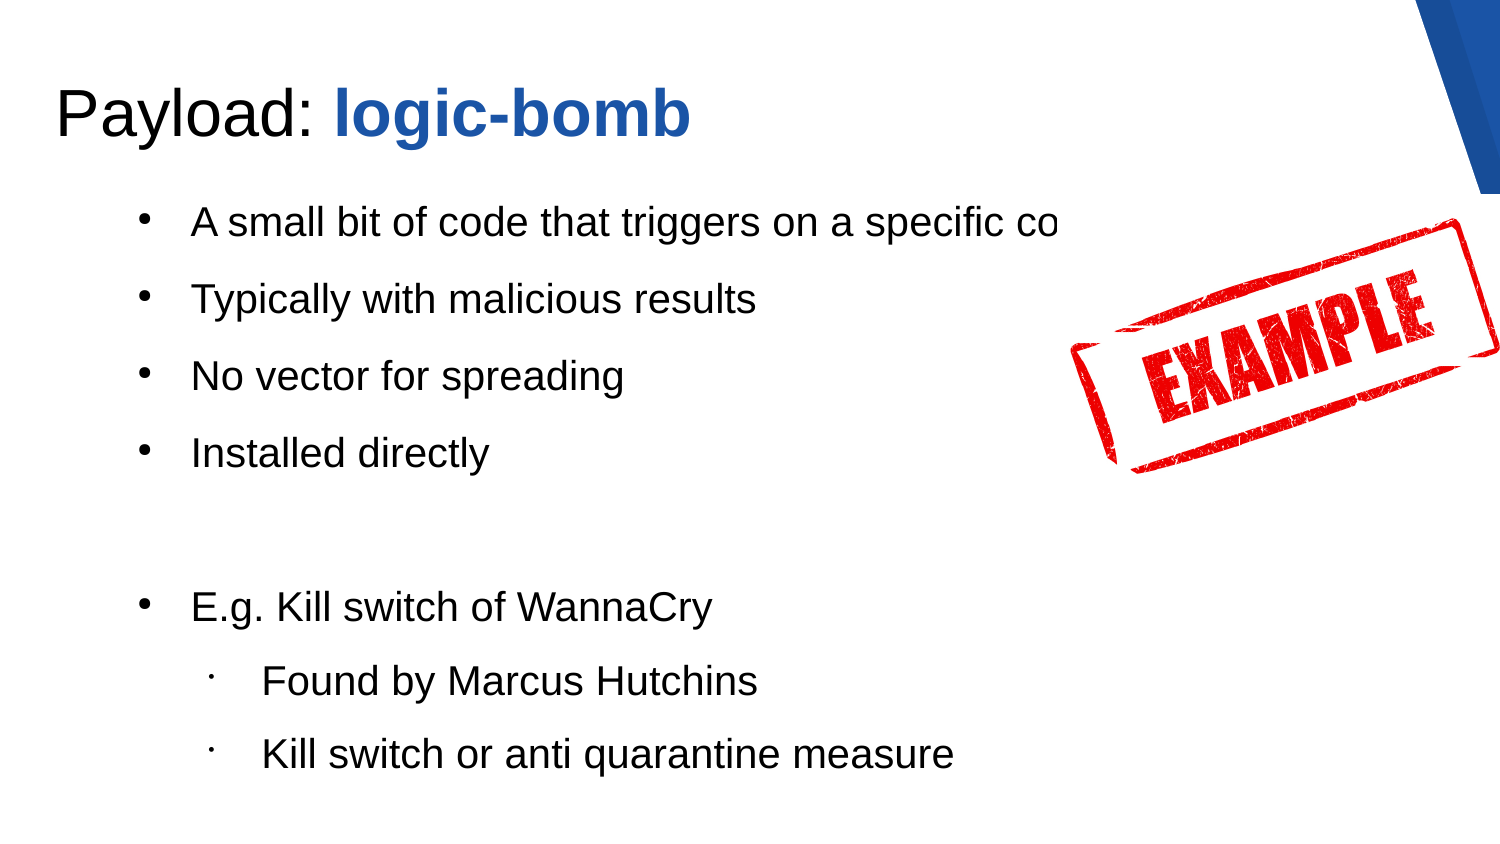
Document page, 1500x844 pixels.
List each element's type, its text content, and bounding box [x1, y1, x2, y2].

title Payload: logic-bomb [40, 97, 1231, 166]
list A small bit of code that triggers on a specific condition Typically with malicious results No vector for spreading Installed directly E.g. Kill switch of WannaCry Found by Marcus Hutchins Kill switch or anti quarantine measure [104, 180, 1471, 755]
picture [1057, 194, 1500, 495]
